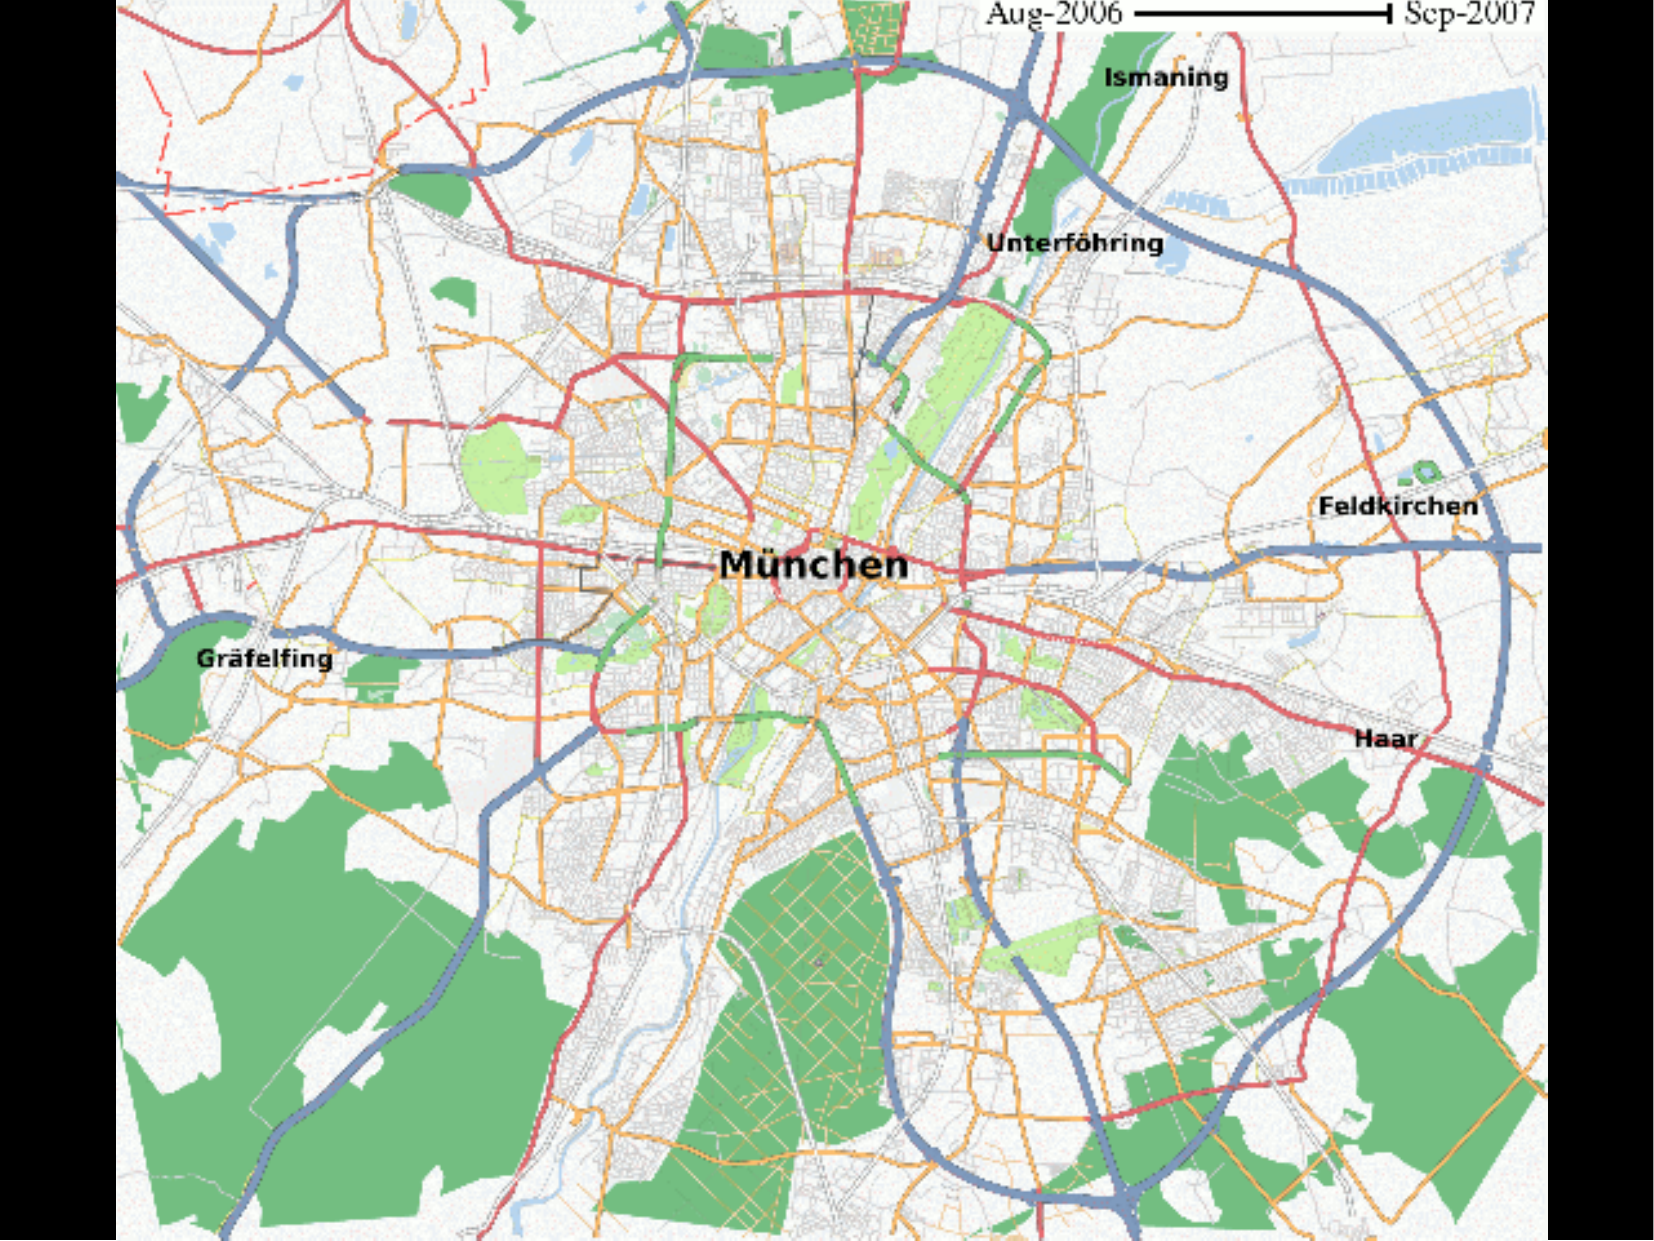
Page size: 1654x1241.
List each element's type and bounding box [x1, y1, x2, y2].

picture [116, 0, 1548, 1241]
